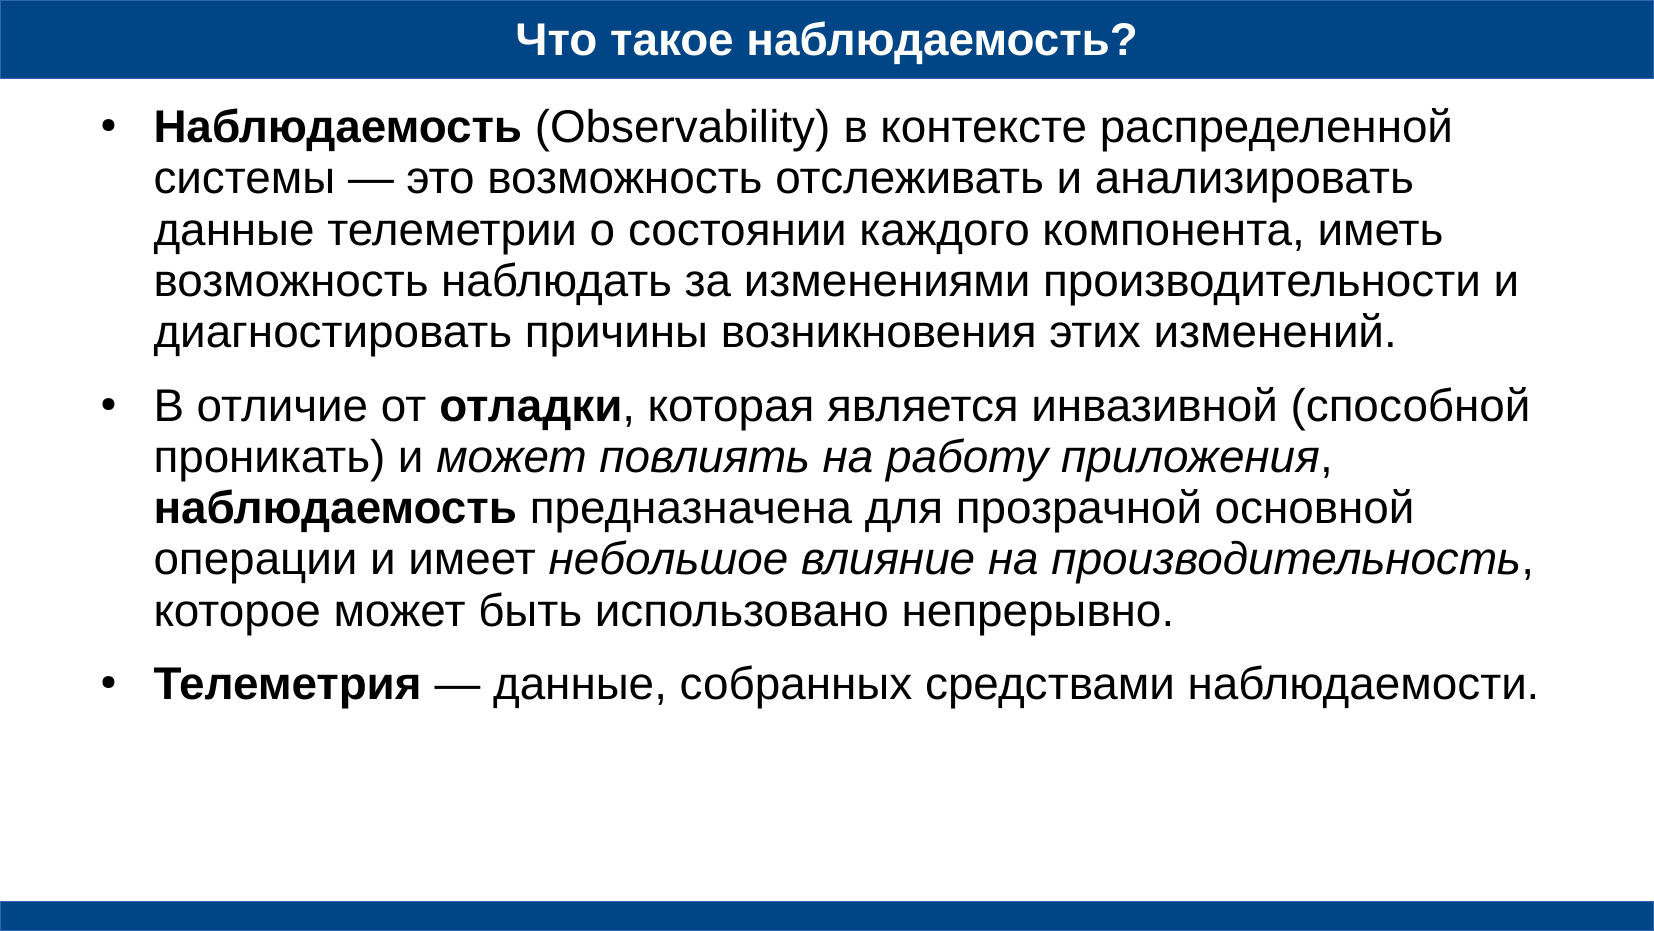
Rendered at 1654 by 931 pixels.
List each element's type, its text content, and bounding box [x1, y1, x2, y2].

title Что такое наблюдаемость? [0, 0, 1654, 79]
list Наблюдаемость (Observability) в контексте распределенной системы — это возможность отслеживать и анализировать данные телеметрии о состоянии каждого компонента, иметь возможность наблюдать за изменениями производительности и диагностировать причины возникновения этих изменений. В отличие от отладки, которая является инвазивной (способной проникать) и может повлиять на работу приложения, наблюдаемость предназначена для прозрачной основной операции и имеет небольшое влияние на производительность, которое может быть использовано непрерывно. Телеметрия — данные, собранных средствами наблюдаемости. [82, 101, 1571, 871]
